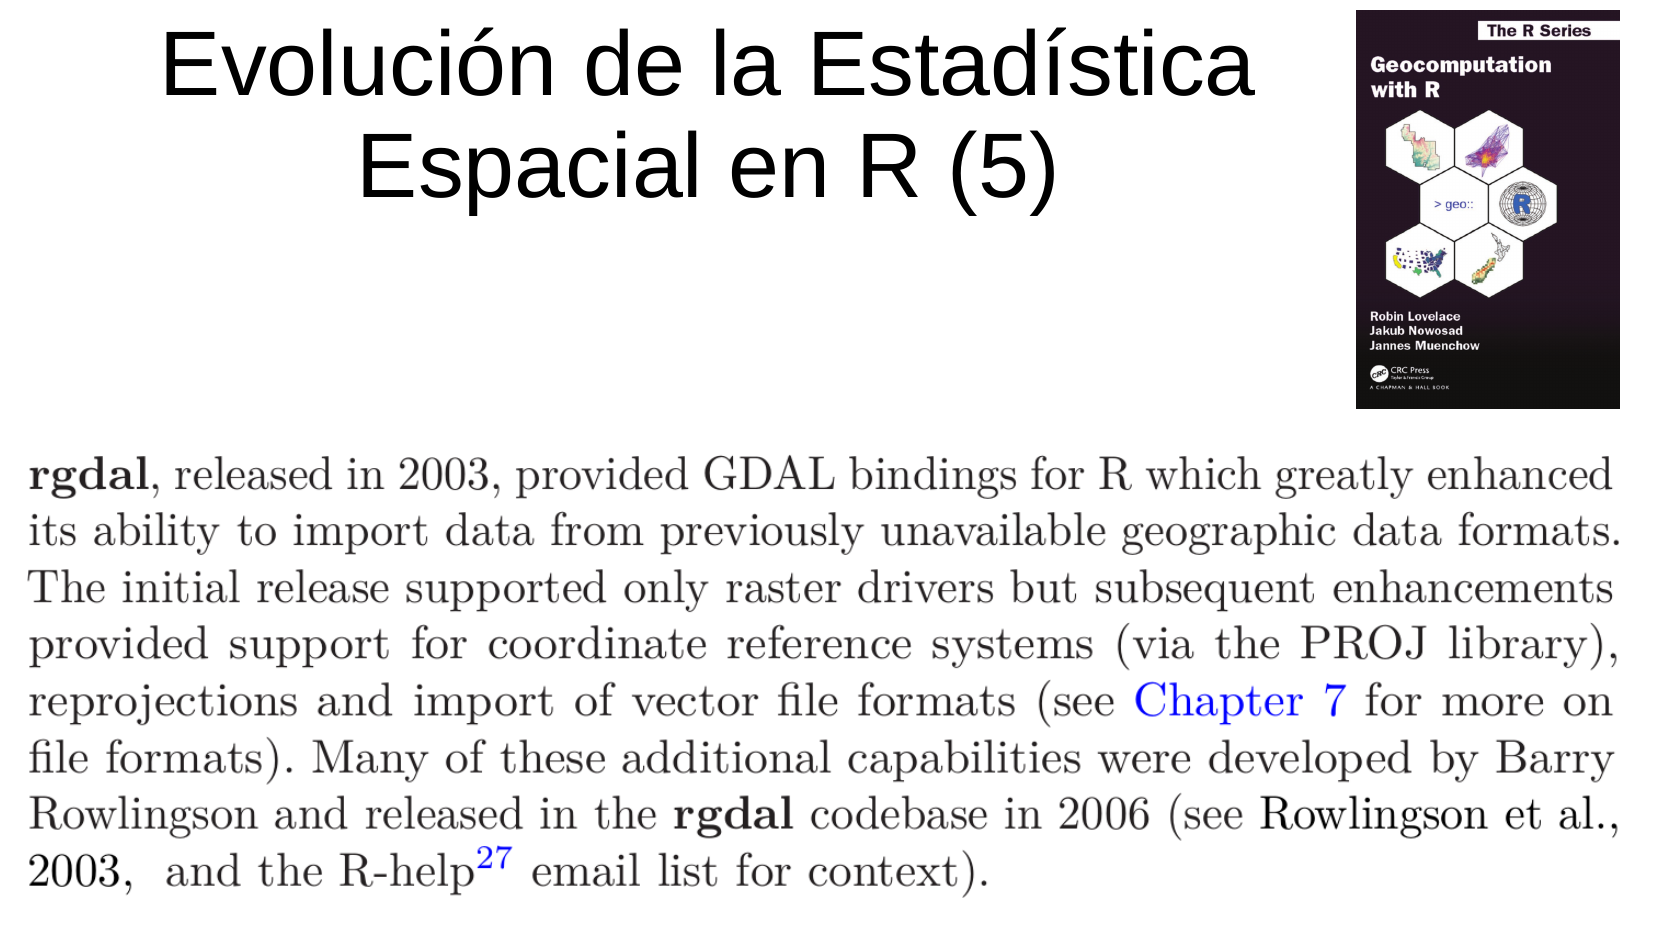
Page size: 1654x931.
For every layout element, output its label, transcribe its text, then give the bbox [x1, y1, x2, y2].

title Evolución de la Estadística Espacial en R (5) [82, 12, 1336, 218]
picture [1356, 10, 1620, 409]
picture [2, 444, 1654, 911]
